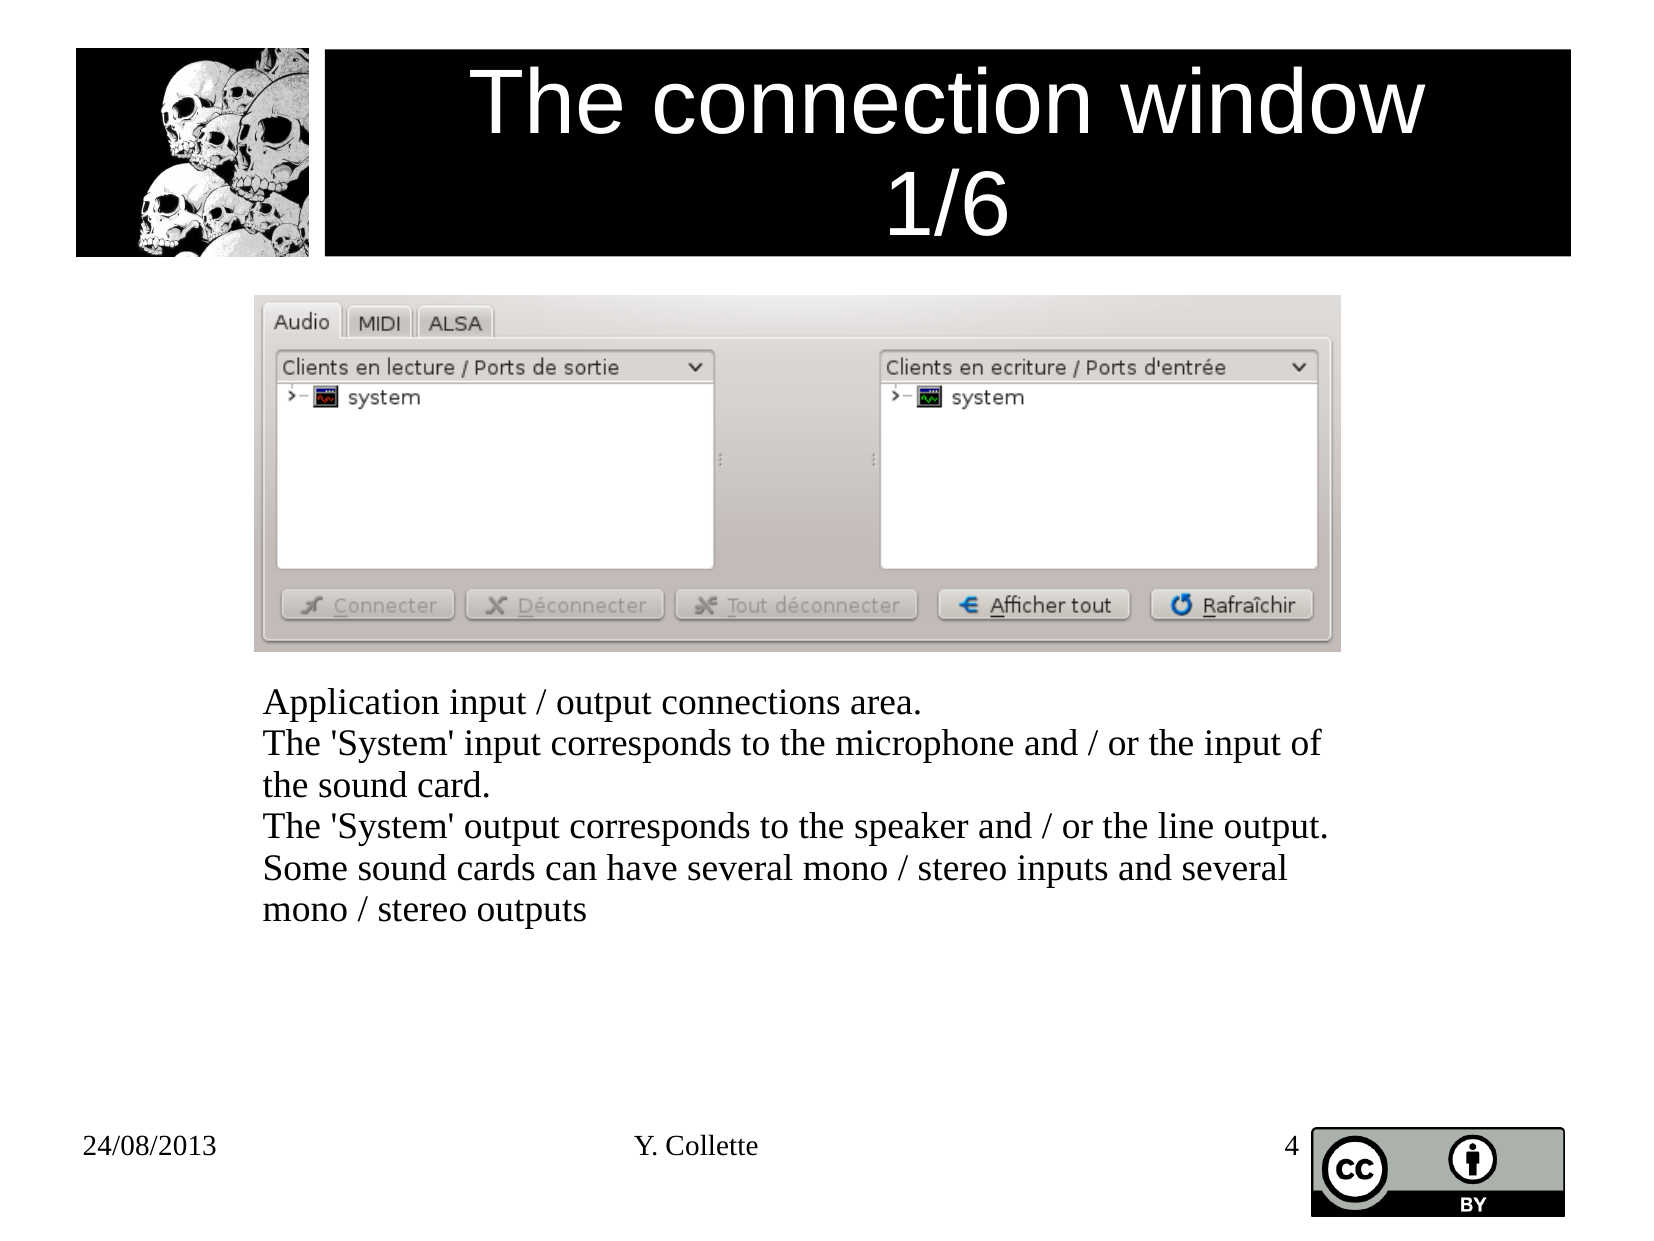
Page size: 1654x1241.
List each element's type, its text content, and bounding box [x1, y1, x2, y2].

picture [1311, 1127, 1565, 1217]
picture [76, 48, 309, 257]
picture [254, 295, 1341, 652]
text_box Application input / output connections area. The 'System' input corresponds to the microphone and / or the input of the sound card. The 'System' output corresponds to the speaker and / or the line output. Some sound cards can have several mono / stereo inputs and several mono / stereo outputs [248, 673, 1347, 938]
title The connection window 1/6 [324, 49, 1571, 257]
